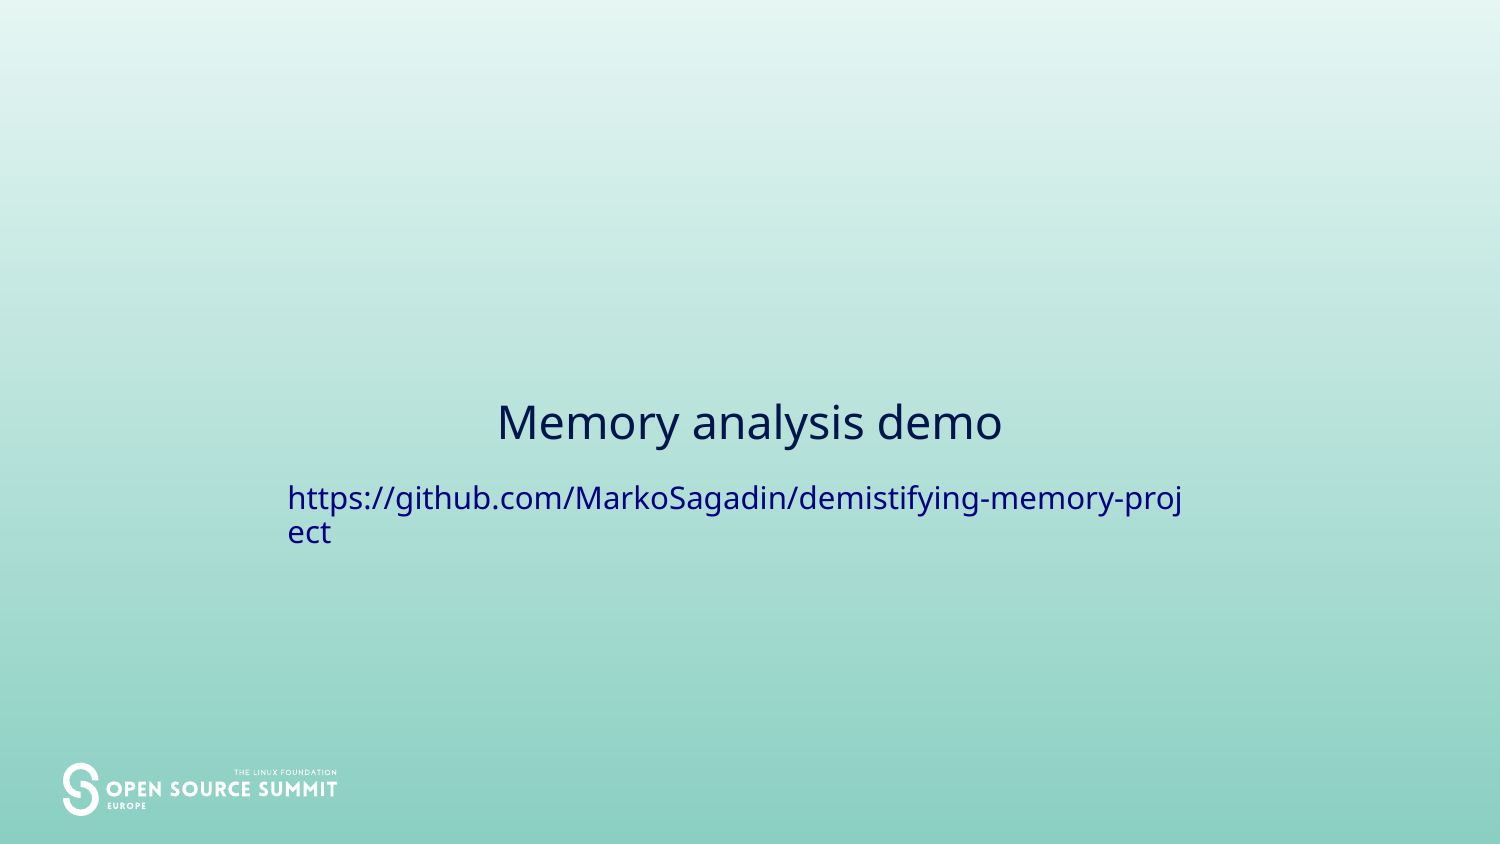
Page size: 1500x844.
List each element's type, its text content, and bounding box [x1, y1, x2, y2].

text_box https://github.com/MarkoSagadin/demistifying-memory-project [272, 468, 1209, 660]
title Memory analysis demo [294, 375, 1206, 468]
